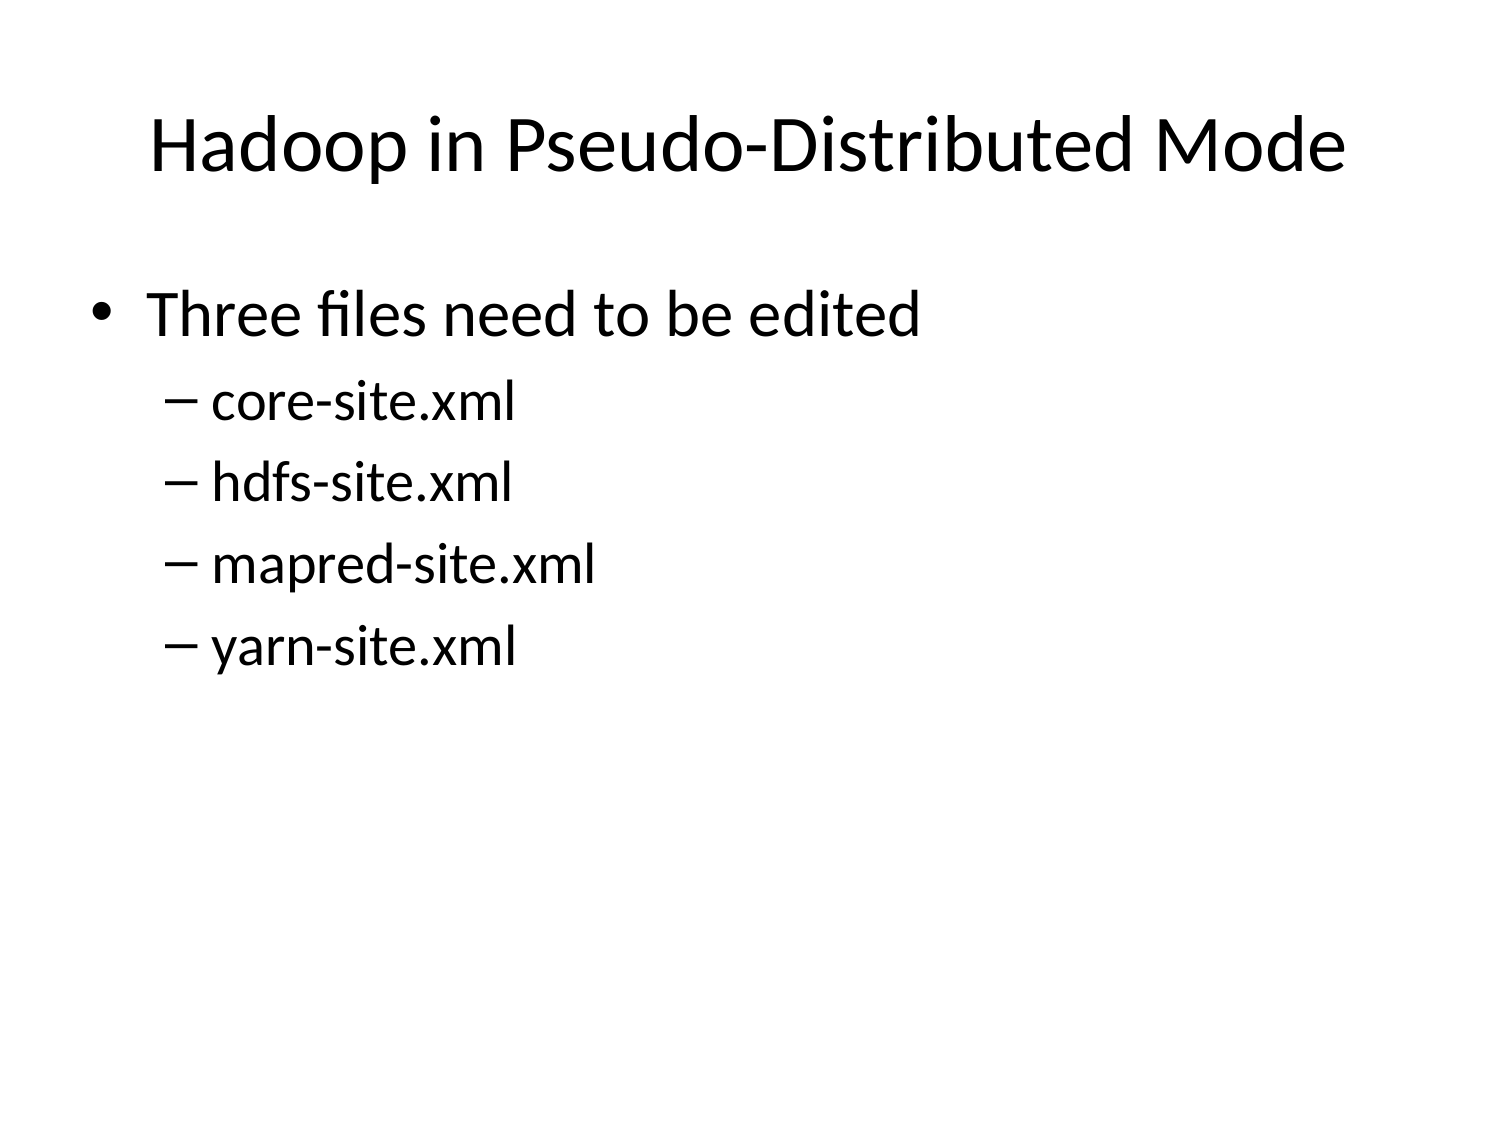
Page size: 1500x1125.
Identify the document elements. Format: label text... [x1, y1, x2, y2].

title Hadoop in Pseudo-Distributed Mode [75, 45, 1425, 233]
list Three files need to be edited core-site.xml hdfs-site.xml mapred-site.xml yarn-site.xml [75, 262, 1425, 1005]
